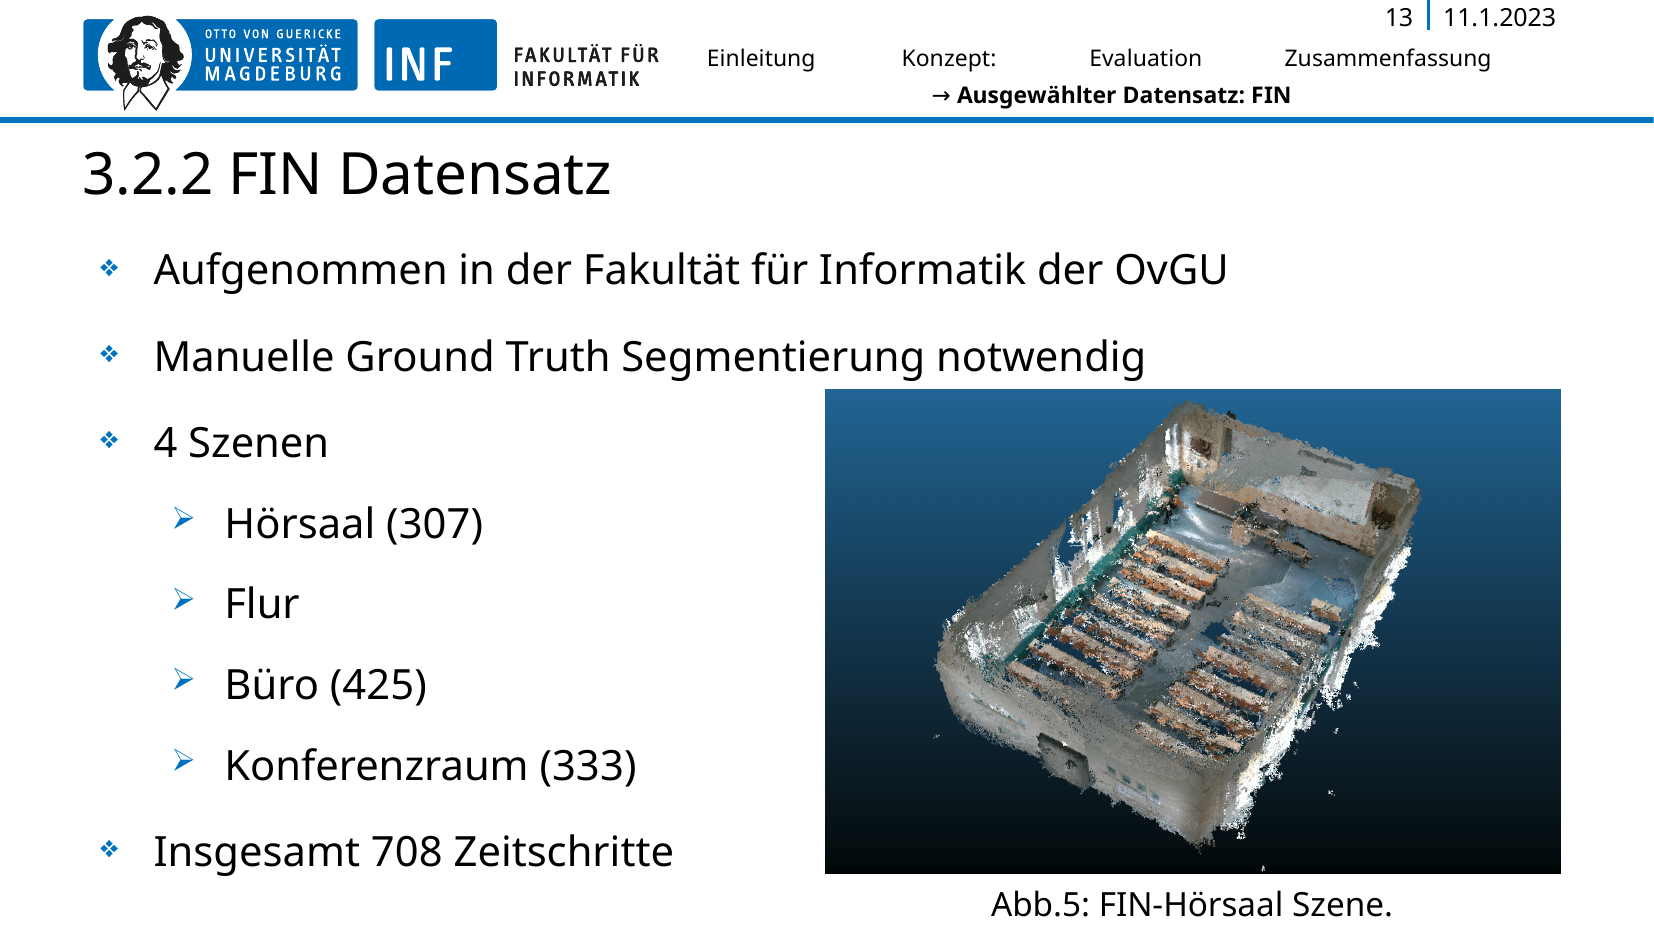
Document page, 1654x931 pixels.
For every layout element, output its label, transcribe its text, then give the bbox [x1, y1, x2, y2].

picture [825, 389, 1561, 874]
title 3.2.2 FIN Datensatz [82, 131, 1576, 212]
text_box Abb.5: FIN-Hörsaal Szene. [825, 874, 1561, 931]
list Aufgenommen in der Fakultät für Informatik der OvGU Manuelle Ground Truth Segmentierung notwendig 4 Szenen Hörsaal (307) Flur Büro (425) Konferenzraum (333) Insgesamt 708 Zeitschritte [82, 240, 1571, 916]
